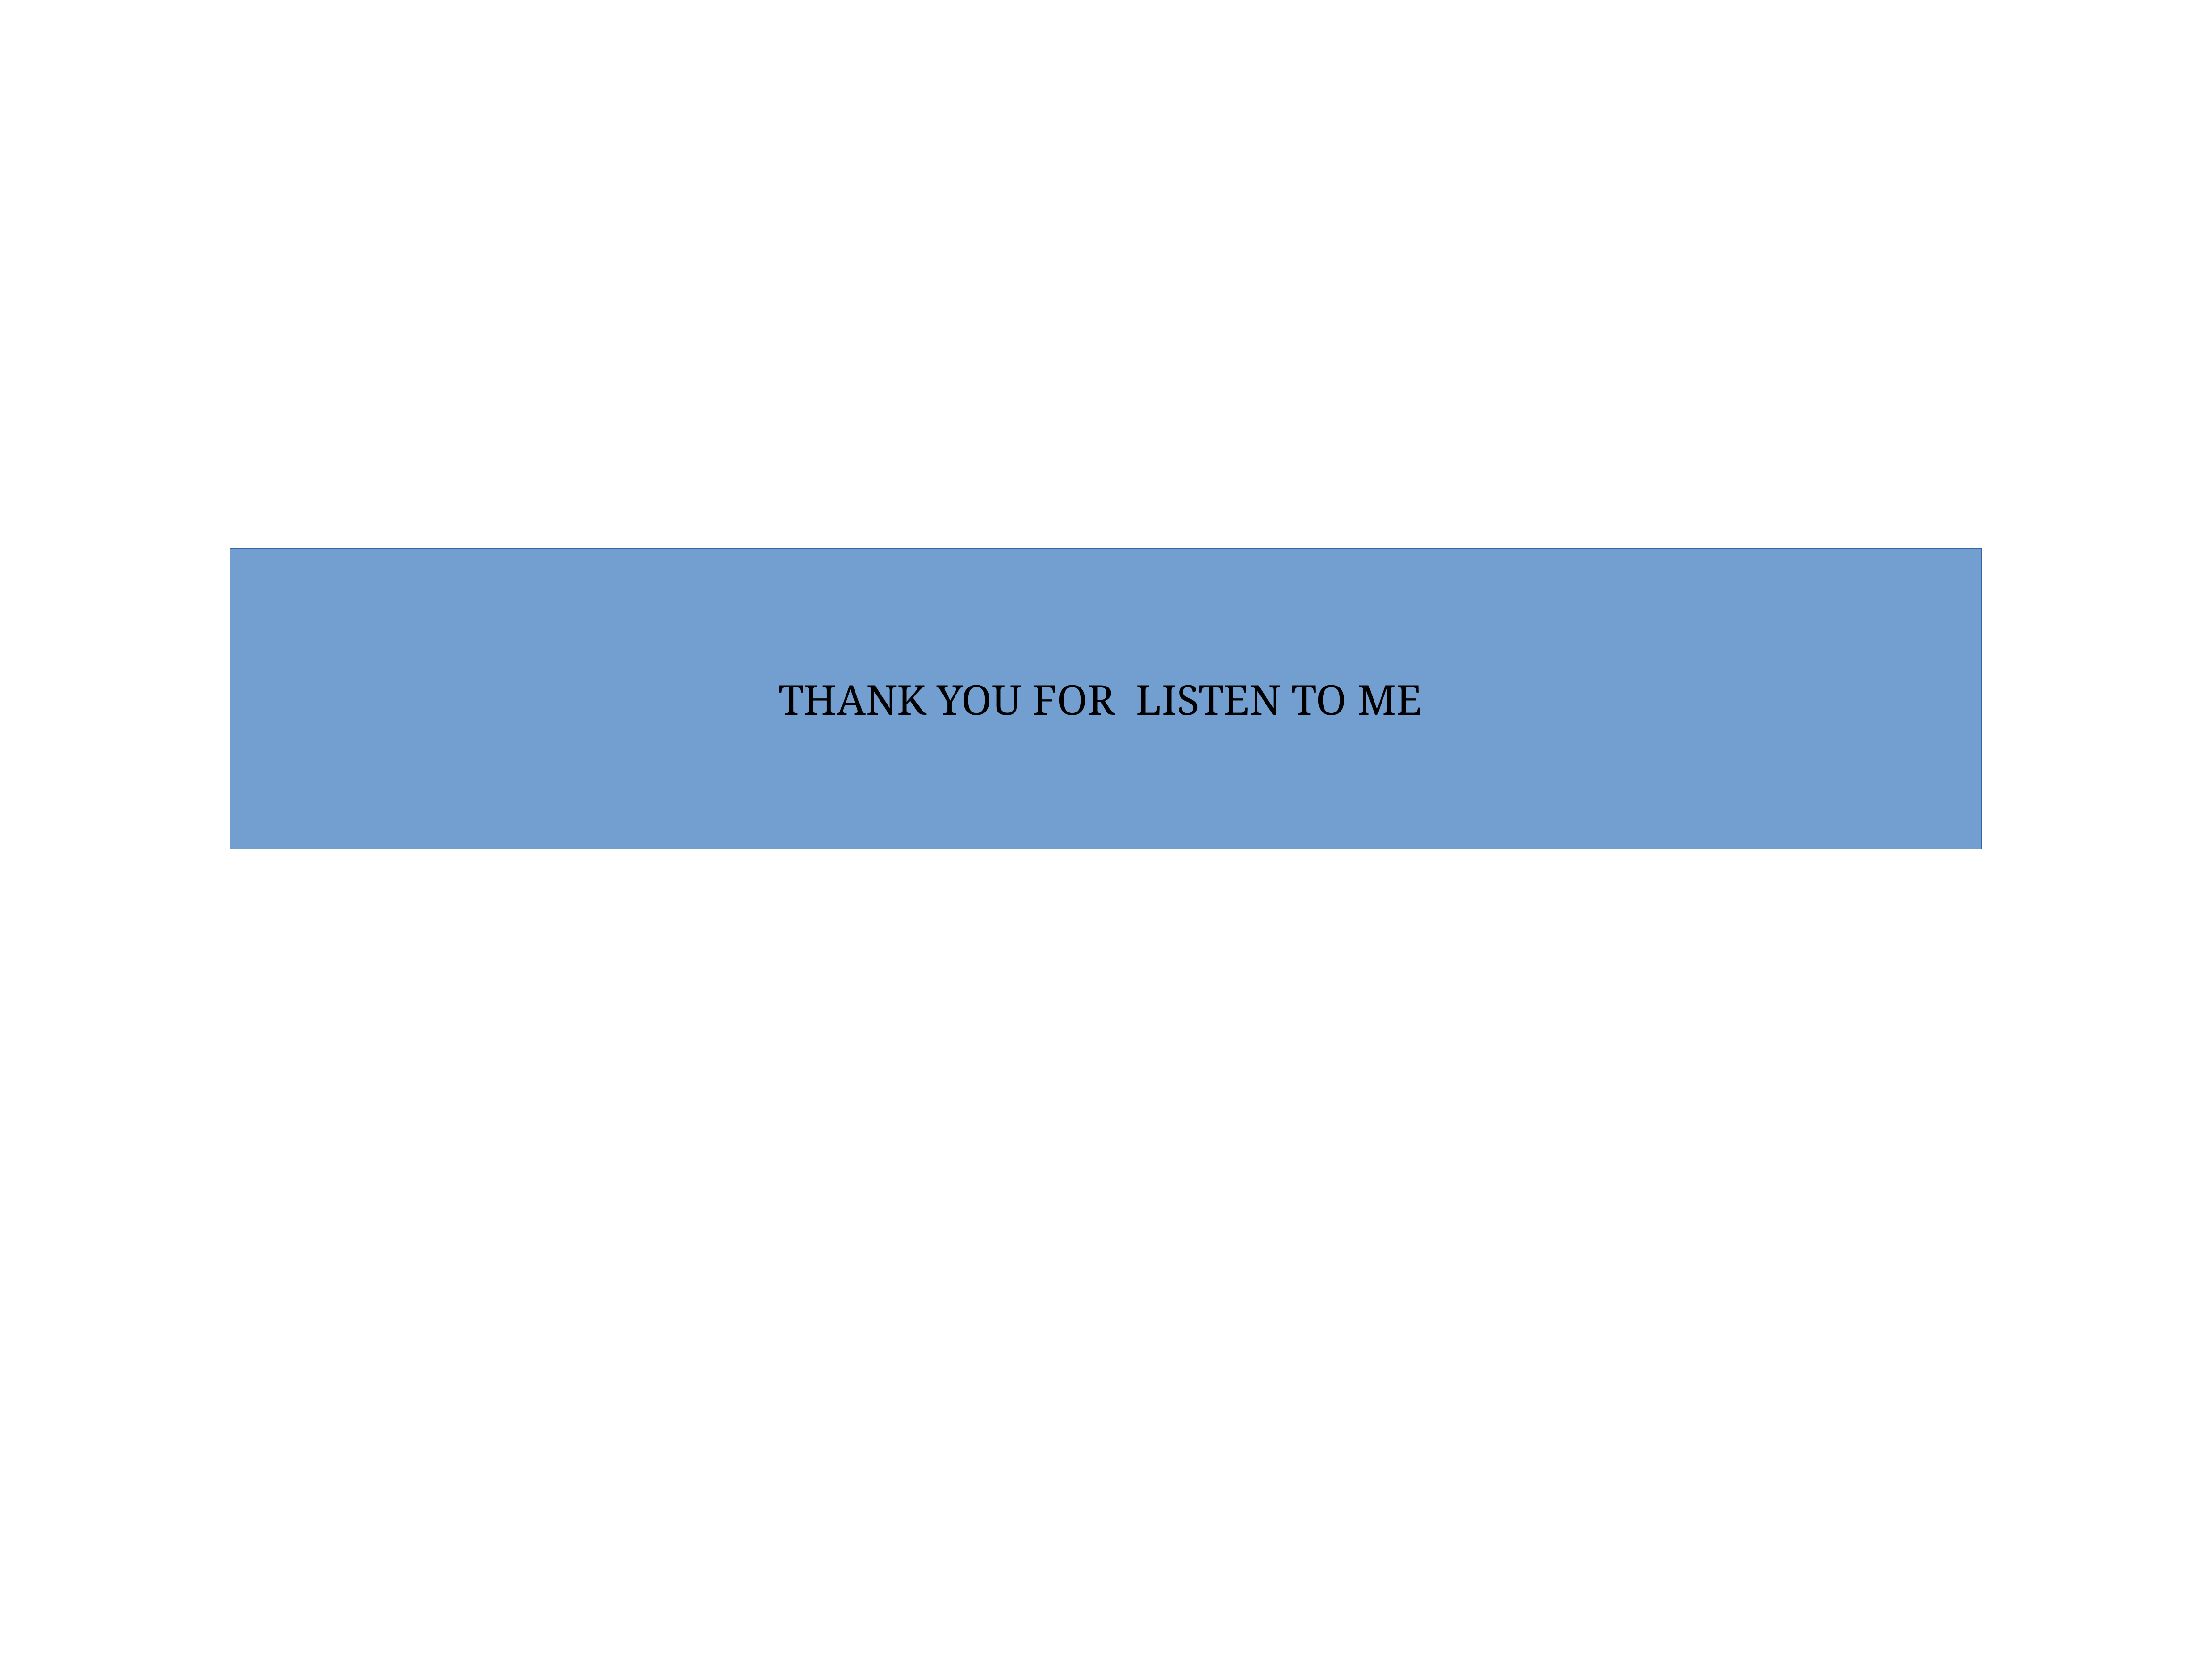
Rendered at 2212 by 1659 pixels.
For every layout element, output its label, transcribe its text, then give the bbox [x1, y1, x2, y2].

text_box THANK YOU FOR LISTEN TO ME [230, 548, 1982, 849]
